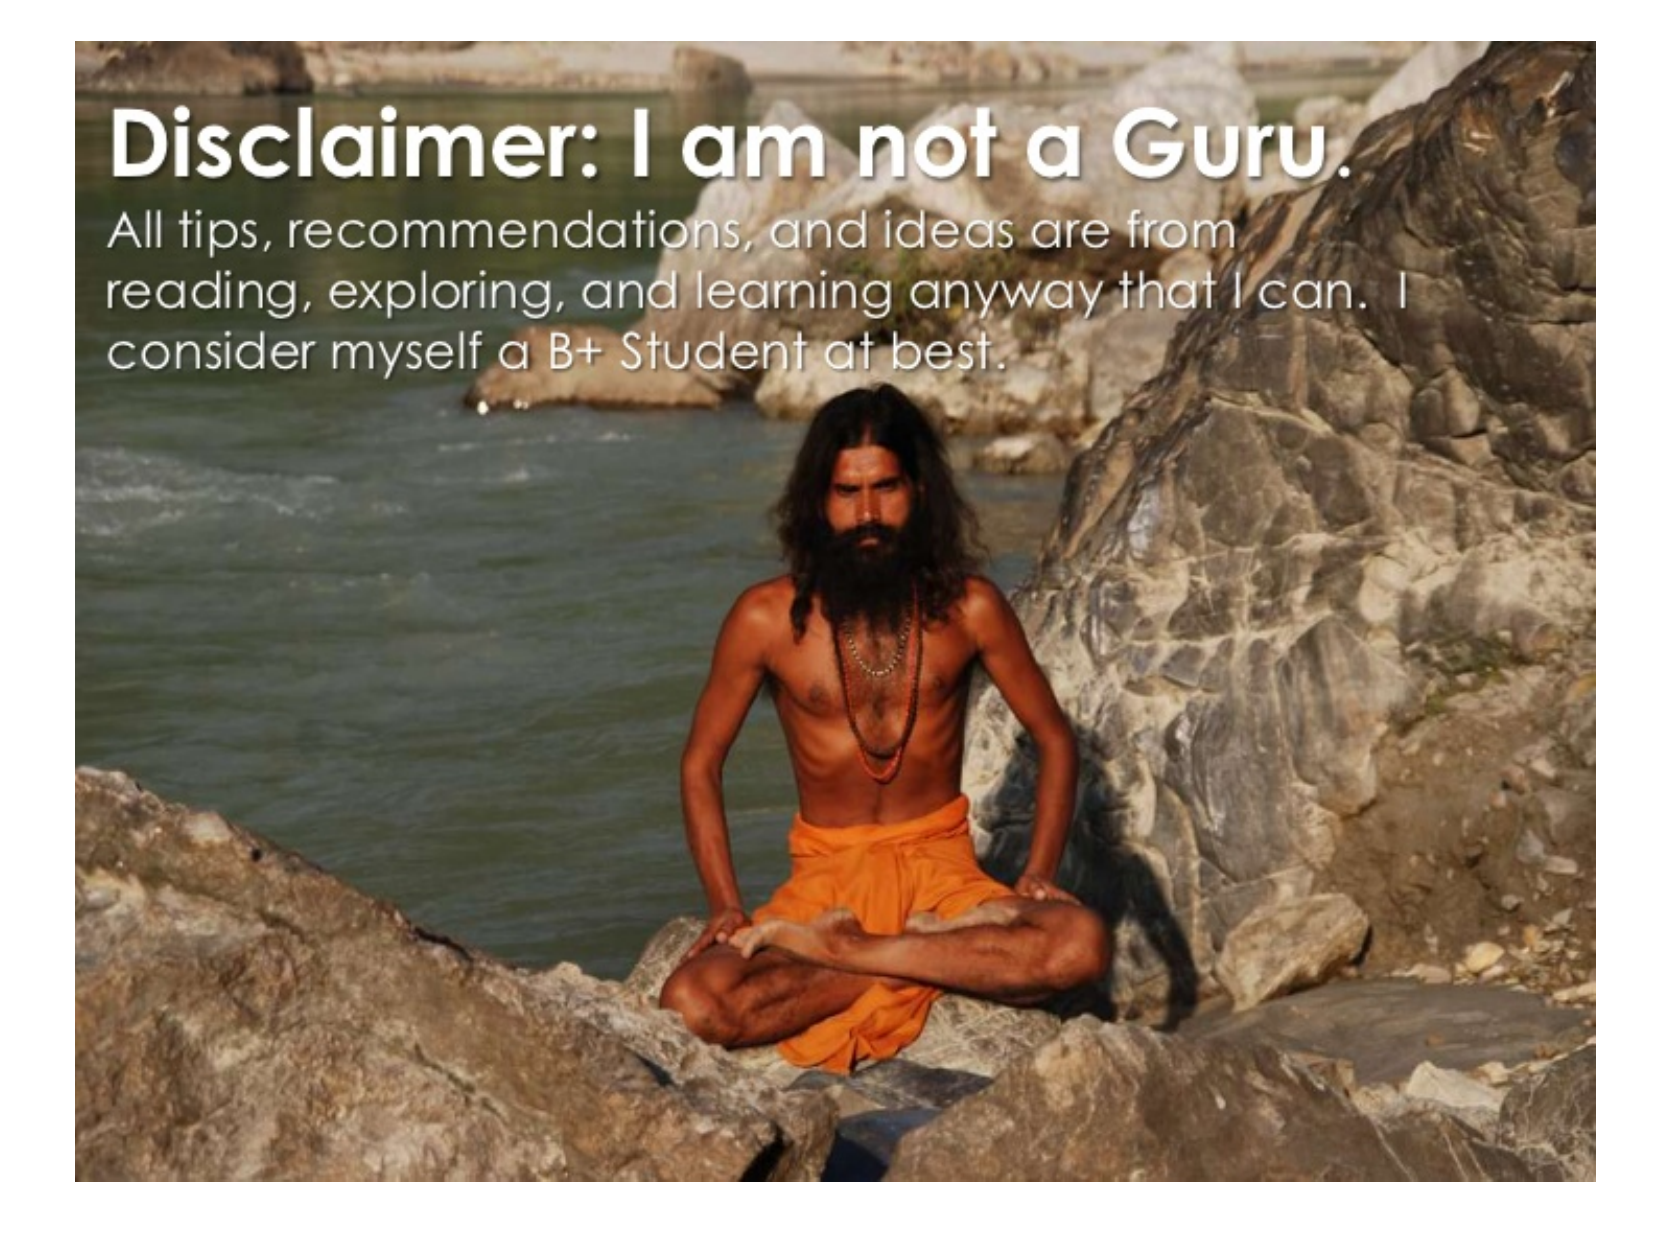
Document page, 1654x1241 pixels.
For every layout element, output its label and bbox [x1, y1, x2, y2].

picture [75, 41, 1596, 1182]
